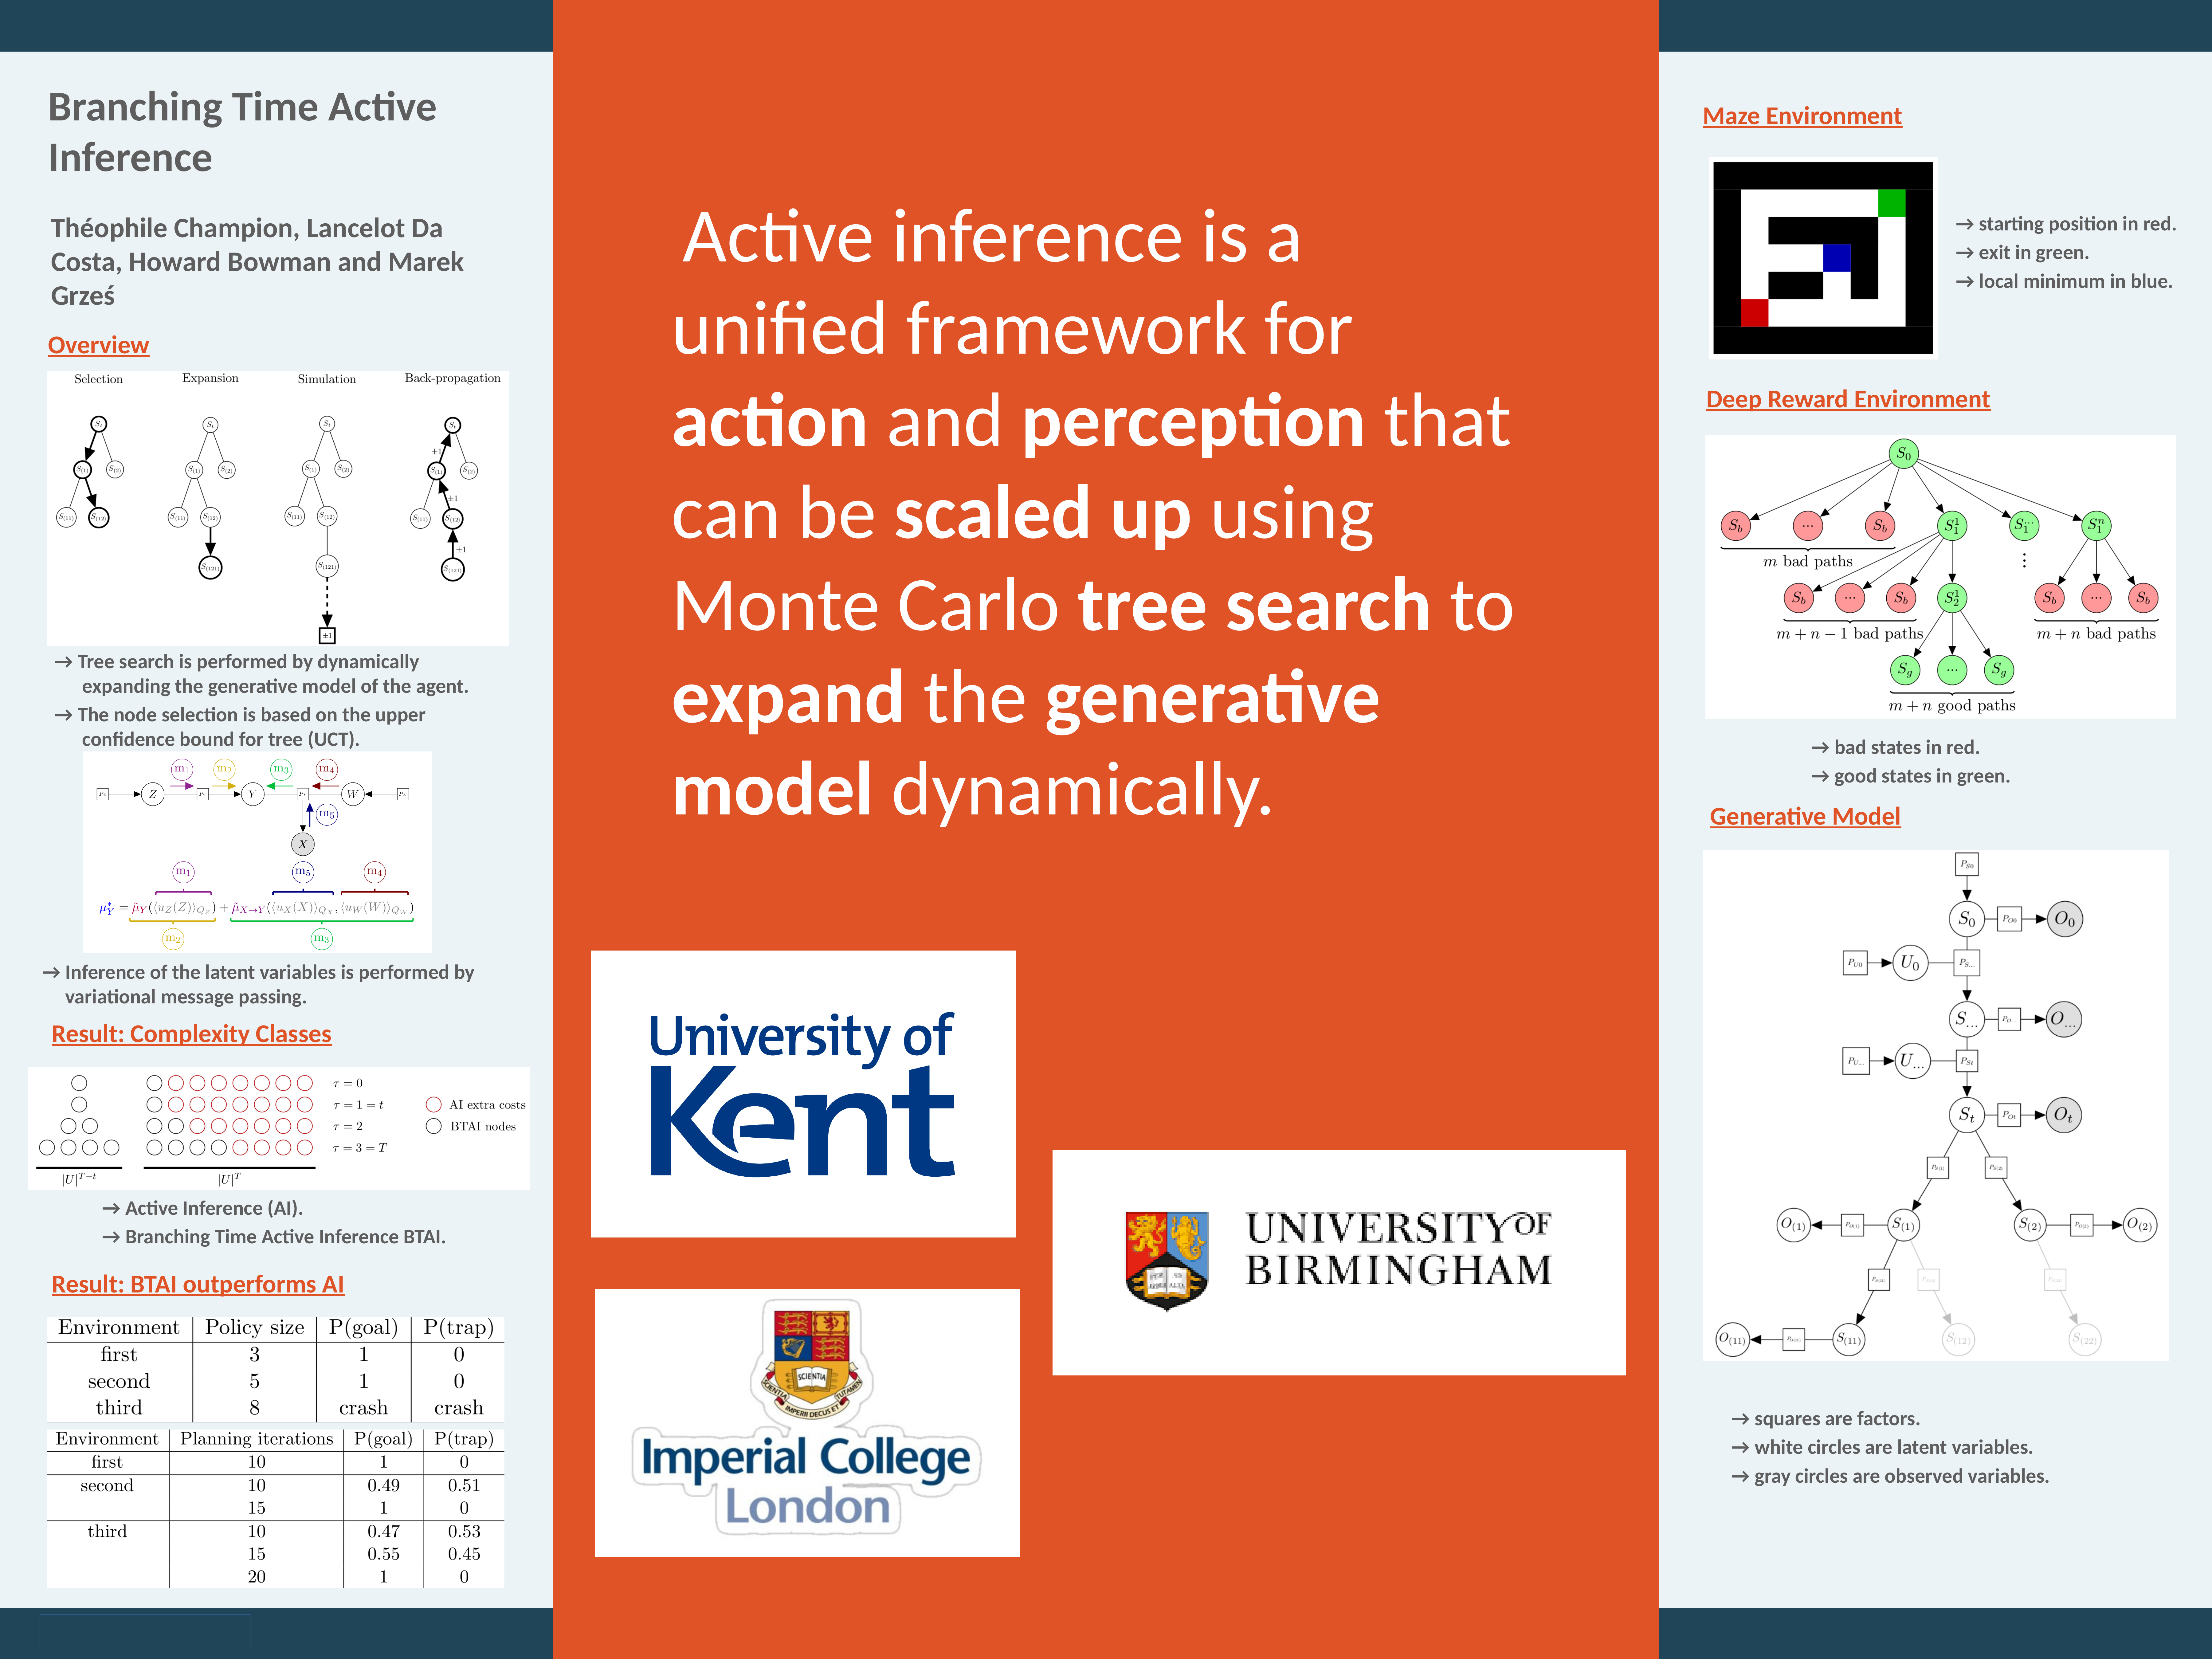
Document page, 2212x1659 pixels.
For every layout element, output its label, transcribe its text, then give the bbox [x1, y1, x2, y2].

list → Tree search is performed by dynamically expanding the generative model of the agent. → The node selection is based on the upper confidence bound for tree (UCT). [43, 636, 504, 709]
list → squares are factors. → white circles are latent variables. → gray circles are observed variables. [1720, 1393, 2167, 1502]
list Generative Model [1705, 794, 2167, 835]
list Result: BTAI outperforms AI [47, 1262, 508, 1303]
picture [1709, 157, 1938, 359]
list → bad states in red. → good states in green. [1800, 722, 2047, 831]
list → Inference of the latent variables is performed by variational message passing. [31, 947, 492, 1013]
list → Active Inference (AI). → Branching Time Active Inference BTAI. [91, 1183, 552, 1256]
text_box [40, 1614, 250, 1651]
picture [1703, 850, 2169, 1361]
picture [591, 951, 1016, 1237]
list Deep Reward Environment [1702, 377, 2163, 418]
picture [1705, 435, 2176, 719]
list Overview [43, 323, 504, 363]
picture [1053, 1150, 1626, 1375]
picture [47, 1430, 504, 1588]
list Result: Complexity Classes [47, 1012, 508, 1053]
picture [47, 1317, 504, 1422]
picture [83, 751, 432, 953]
picture [47, 371, 509, 646]
list Maze Environment [1698, 94, 2159, 135]
list Branching Time Active Inference [43, 76, 504, 217]
list → starting position in red. → exit in green. → local minimum in blue. [1944, 198, 2191, 308]
picture [28, 1067, 530, 1190]
picture [595, 1289, 1020, 1557]
list Active inference is a unified framework for action and perception that can be scaled up using Monte Carlo tree search to expand the generative model dynamically. [645, 182, 1523, 702]
list Théophile Champion, Lancelot Da Costa, Howard Bowman and Marek Grześ [46, 207, 508, 278]
